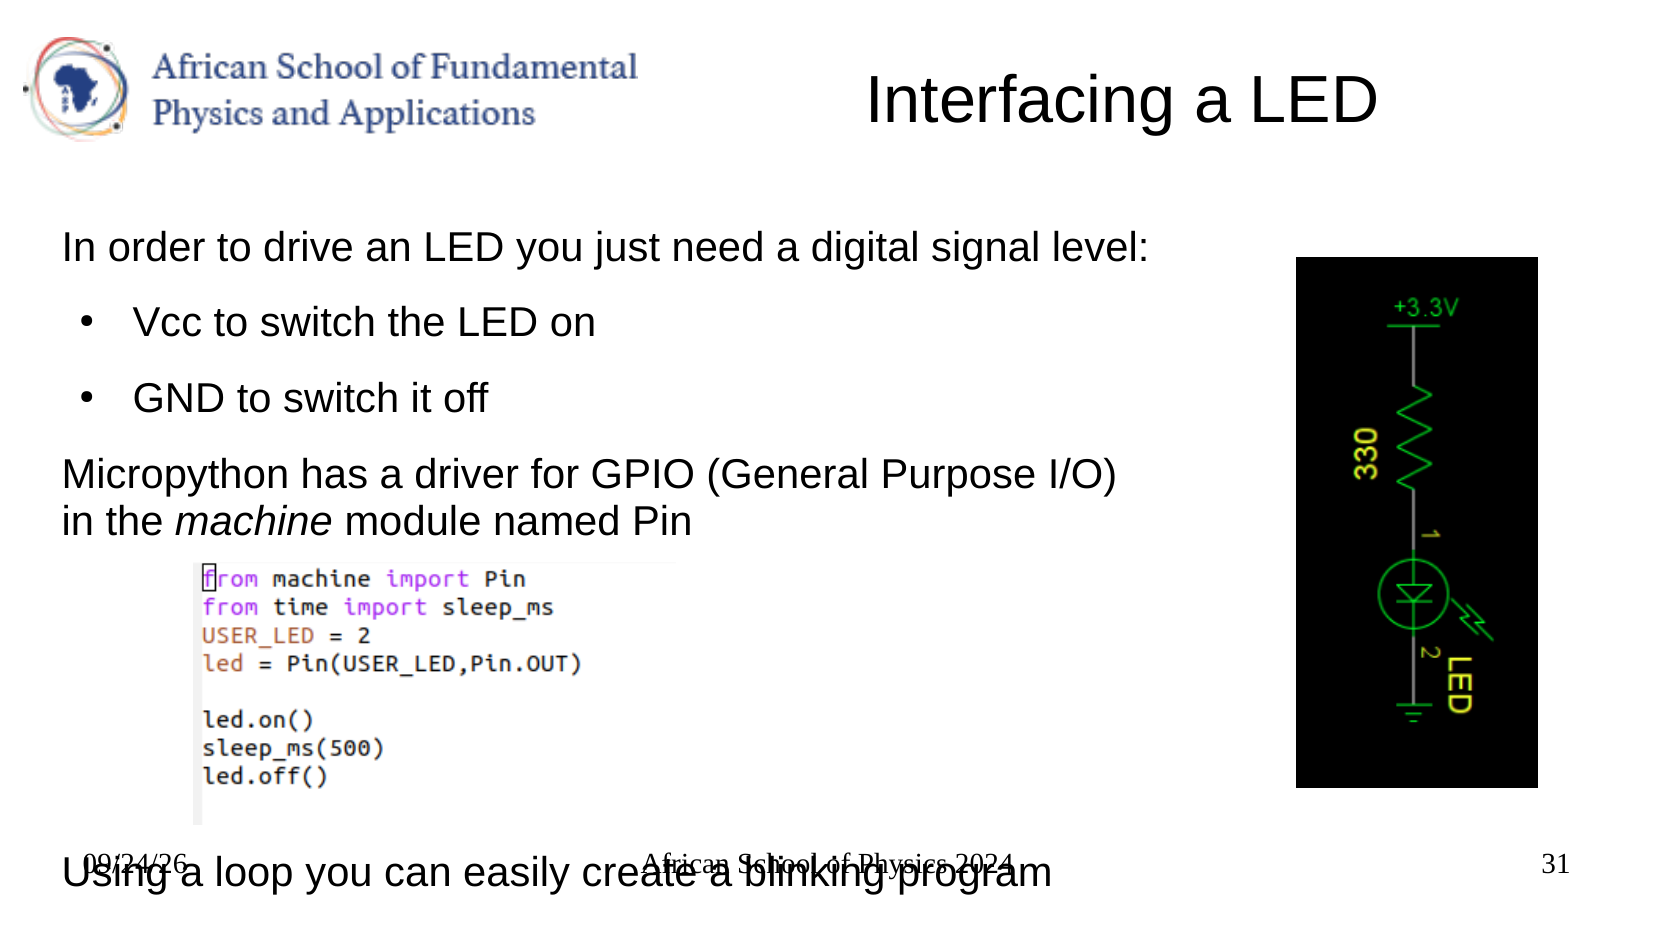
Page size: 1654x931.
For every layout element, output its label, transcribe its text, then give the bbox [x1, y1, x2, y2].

title Interfacing a LED [635, 21, 1610, 177]
picture [1296, 257, 1538, 788]
picture [193, 562, 676, 825]
picture [23, 37, 635, 142]
list In order to drive an LED you just need a digital signal level: Vcc to switch the LED on GND to switch it off Micropython has a driver for GPIO (General Purpose I/O) in the machine module named Pin Using a loop you can easily create a blinking program [61, 223, 1550, 899]
